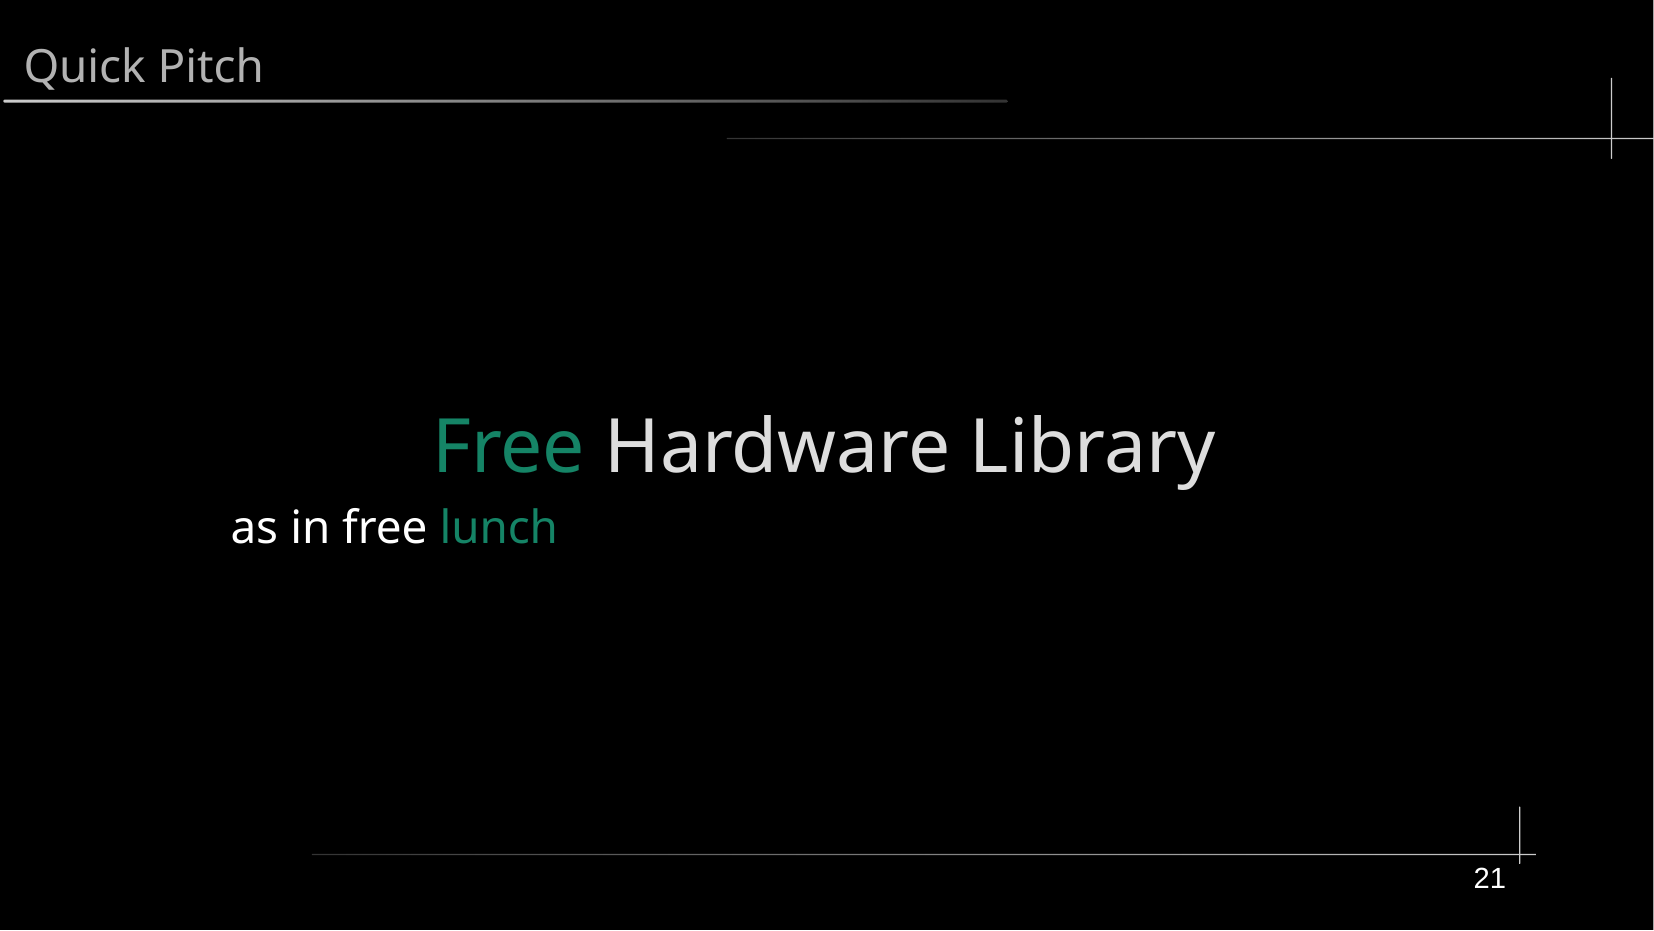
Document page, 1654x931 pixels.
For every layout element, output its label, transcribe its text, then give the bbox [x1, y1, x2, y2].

list Free Hardware Library [112, 300, 1465, 526]
title Quick Pitch [23, 11, 1589, 119]
list as in free lunch [159, 494, 1512, 720]
